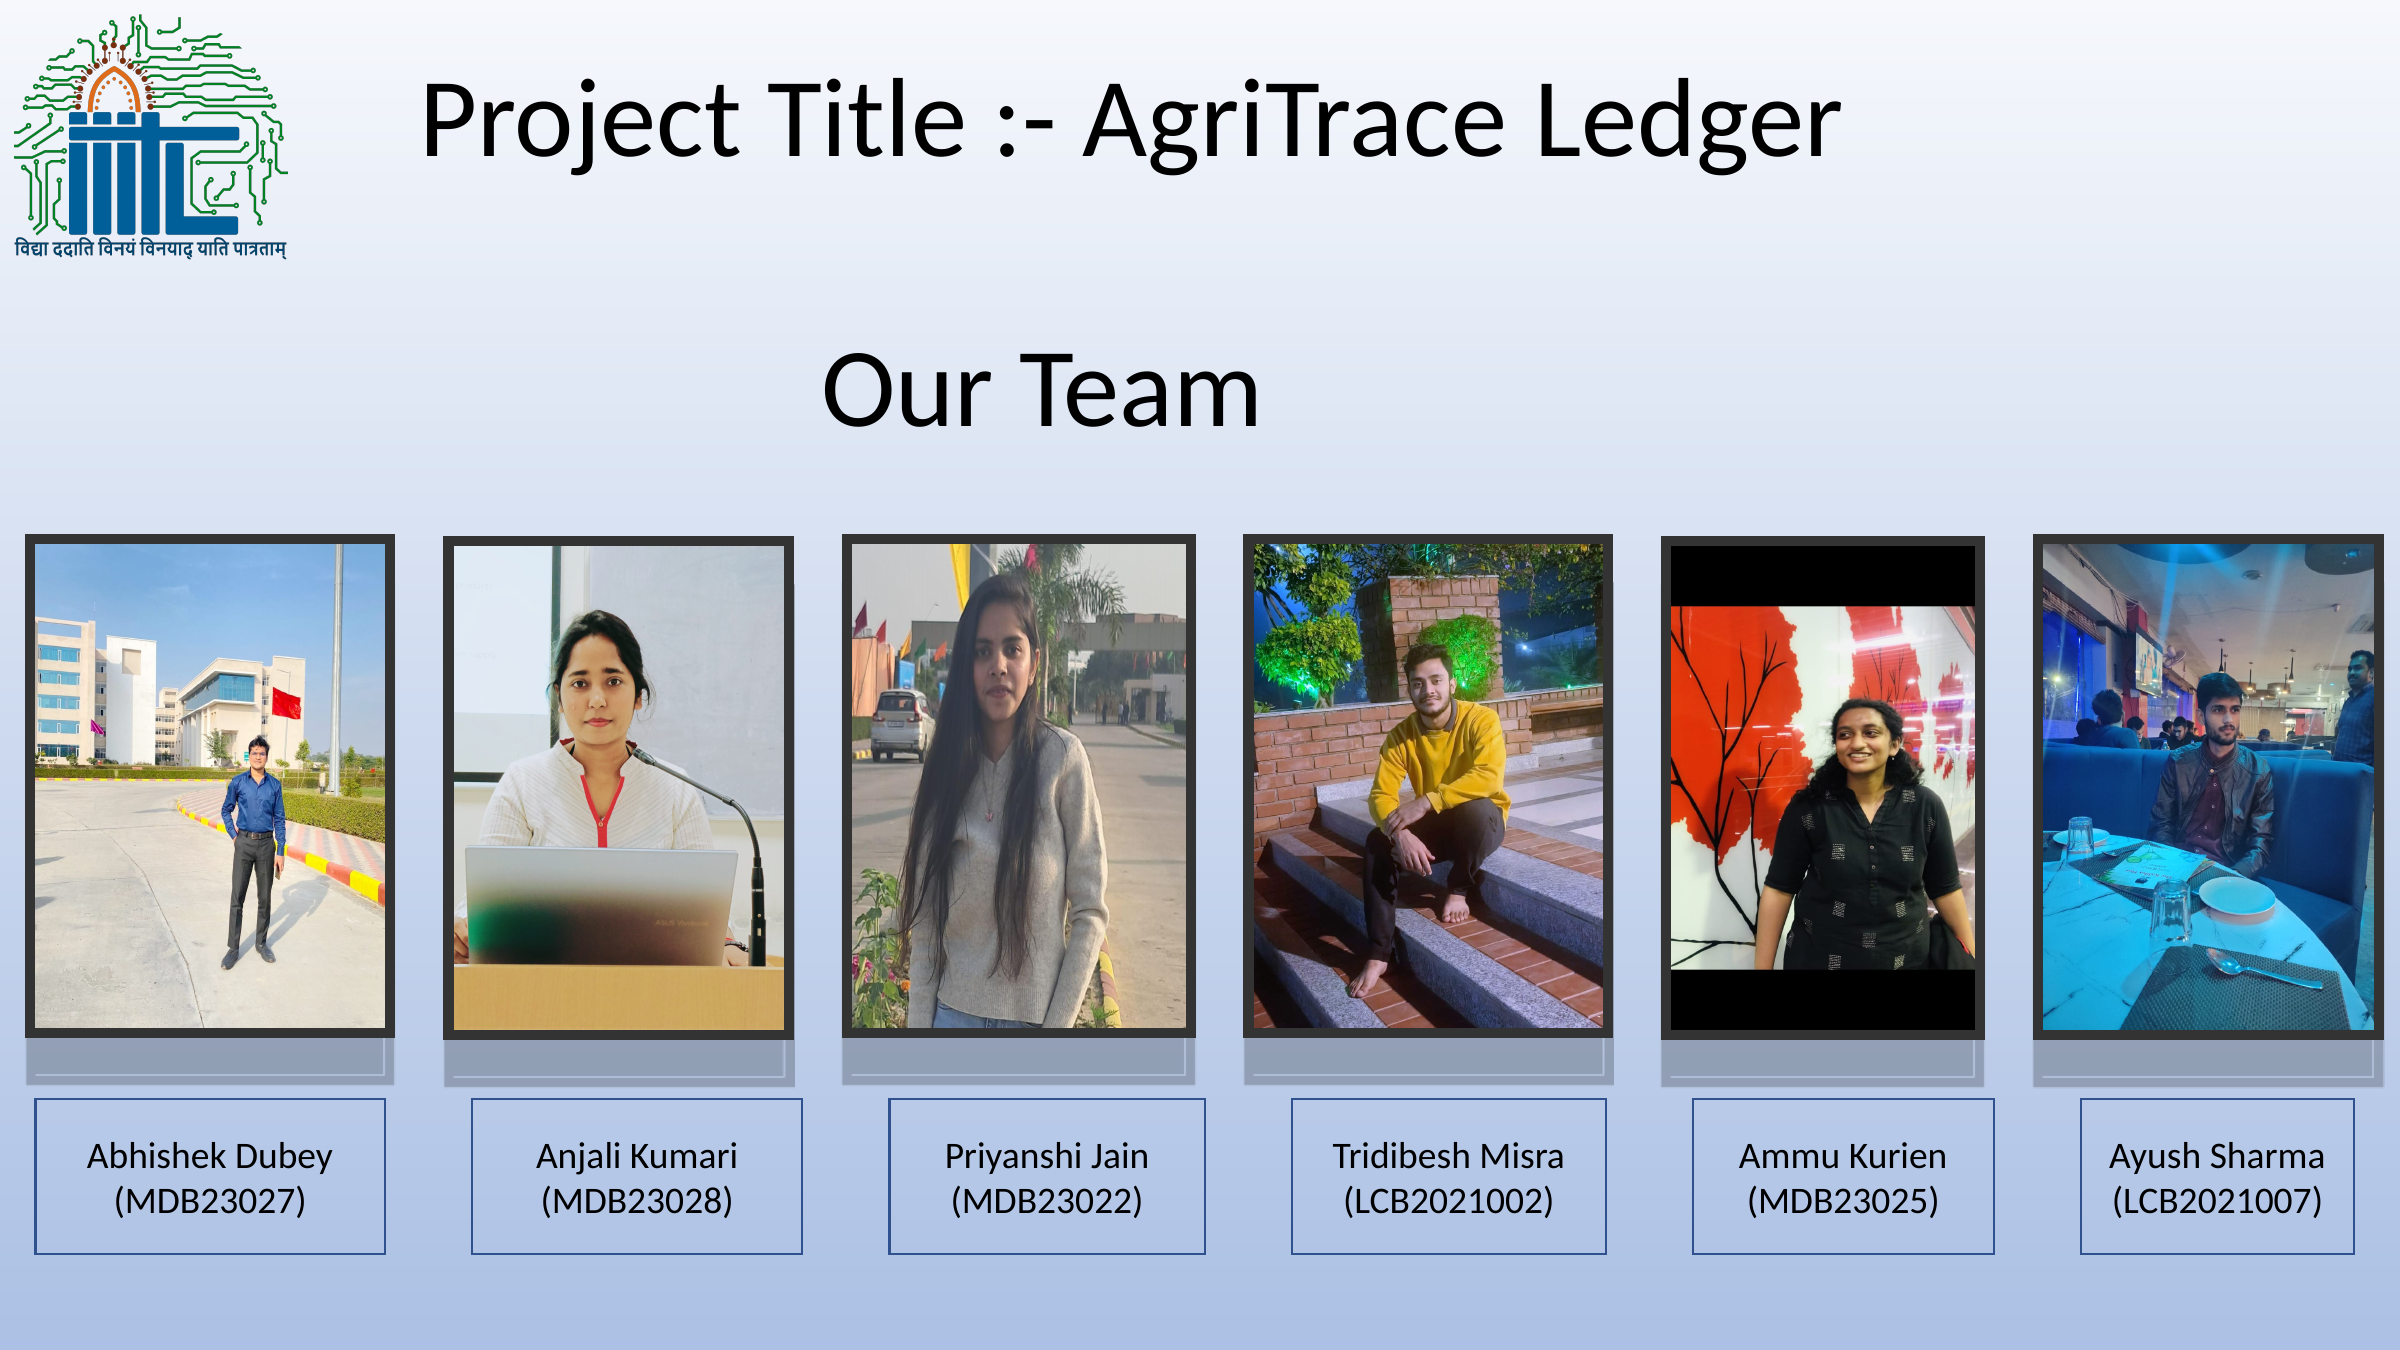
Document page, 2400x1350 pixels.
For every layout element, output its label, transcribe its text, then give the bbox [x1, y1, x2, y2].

picture [2043, 544, 2374, 1030]
picture [14, 14, 288, 264]
text_box Anjali Kumari (MDB23028) [472, 1099, 802, 1254]
picture [1253, 544, 1603, 1029]
text_box Ayush Sharma (LCB2021007) [2081, 1099, 2354, 1254]
picture [35, 544, 385, 1029]
text_box Project Title :- AgriTrace Ledger Our Team [35, 20, 1871, 474]
picture [453, 546, 784, 1030]
text_box Abhishek Dubey (MDB23027) [35, 1099, 385, 1254]
text_box Priyanshi Jain (MDB23022) [889, 1099, 1205, 1254]
text_box Tridibesh Misra (LCB2021002) [1292, 1099, 1606, 1254]
picture [1670, 546, 1975, 1030]
text_box Ammu Kurien (MDB23025) [1693, 1099, 1994, 1254]
picture [851, 544, 1186, 1029]
